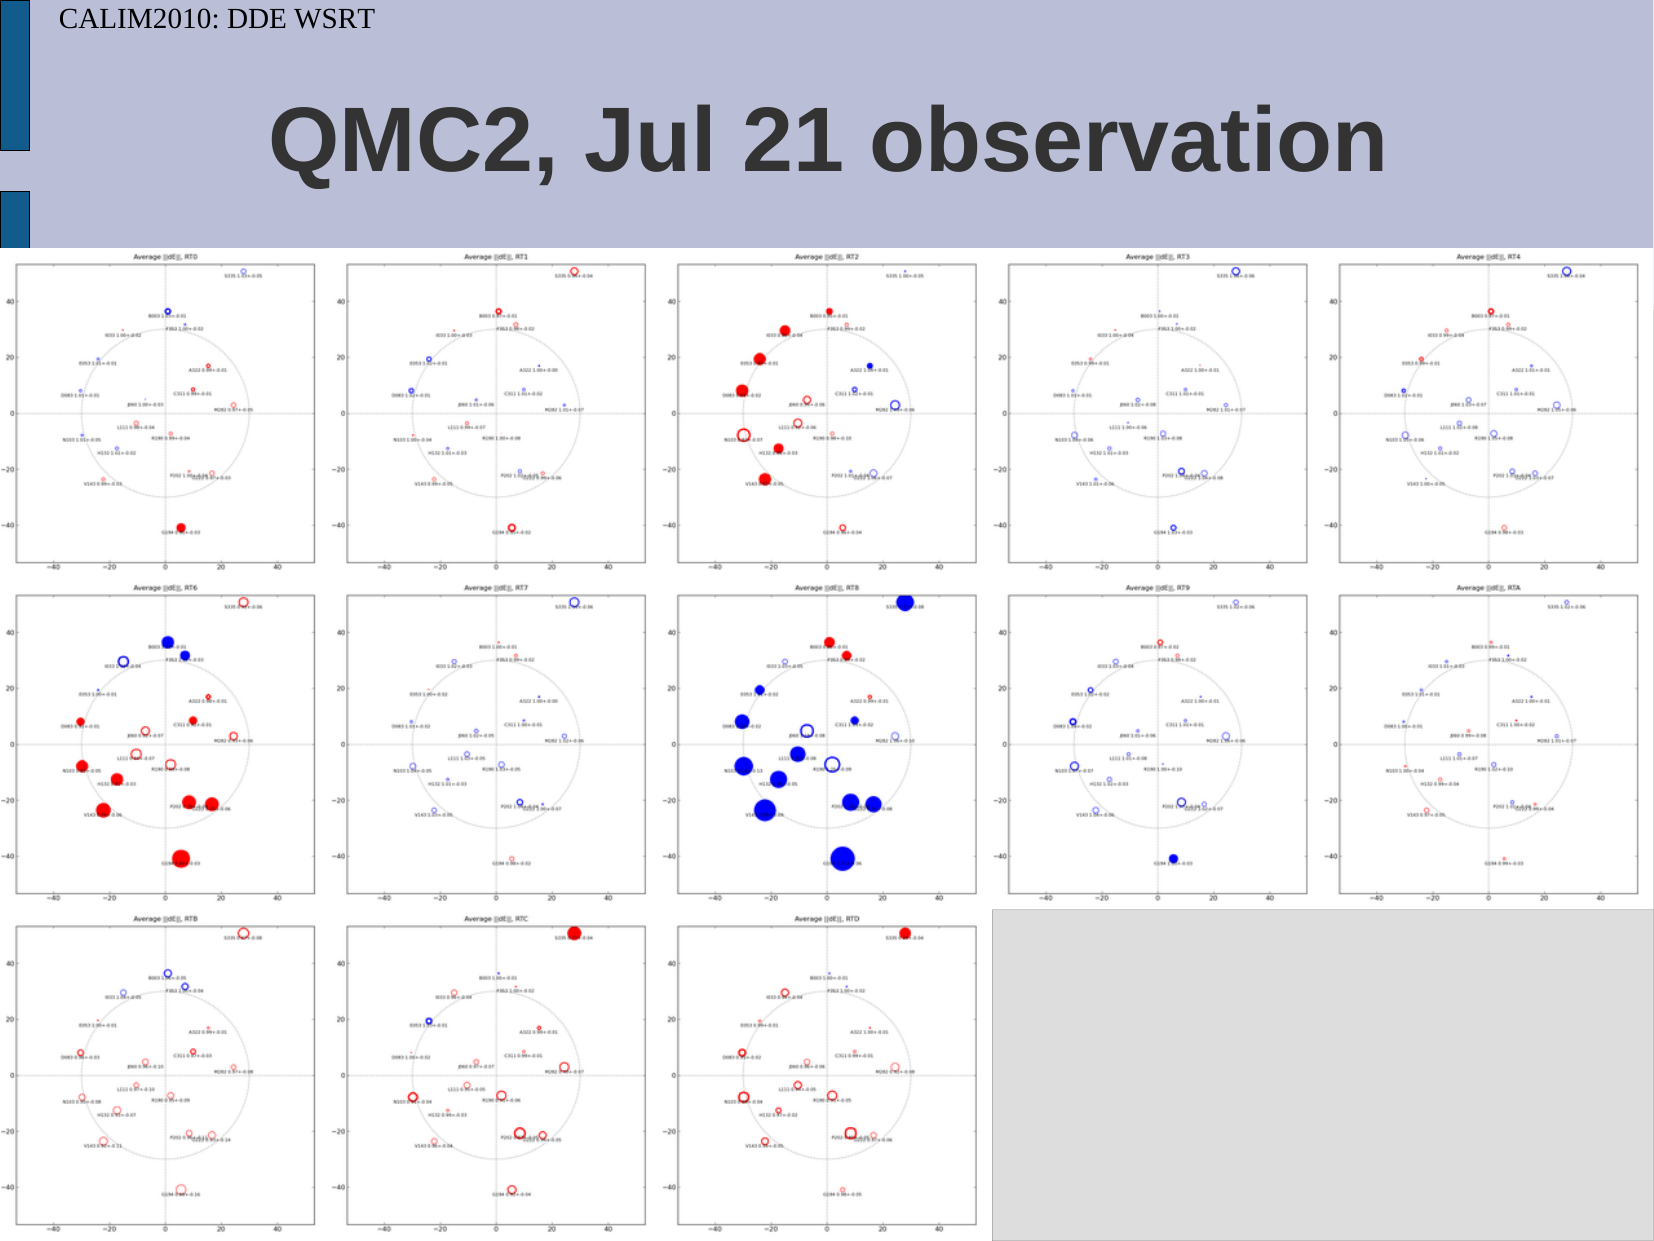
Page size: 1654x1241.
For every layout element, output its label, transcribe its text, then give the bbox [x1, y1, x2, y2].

title QMC2, Jul 21 observation [123, 43, 1536, 237]
picture [0, 248, 1654, 1241]
